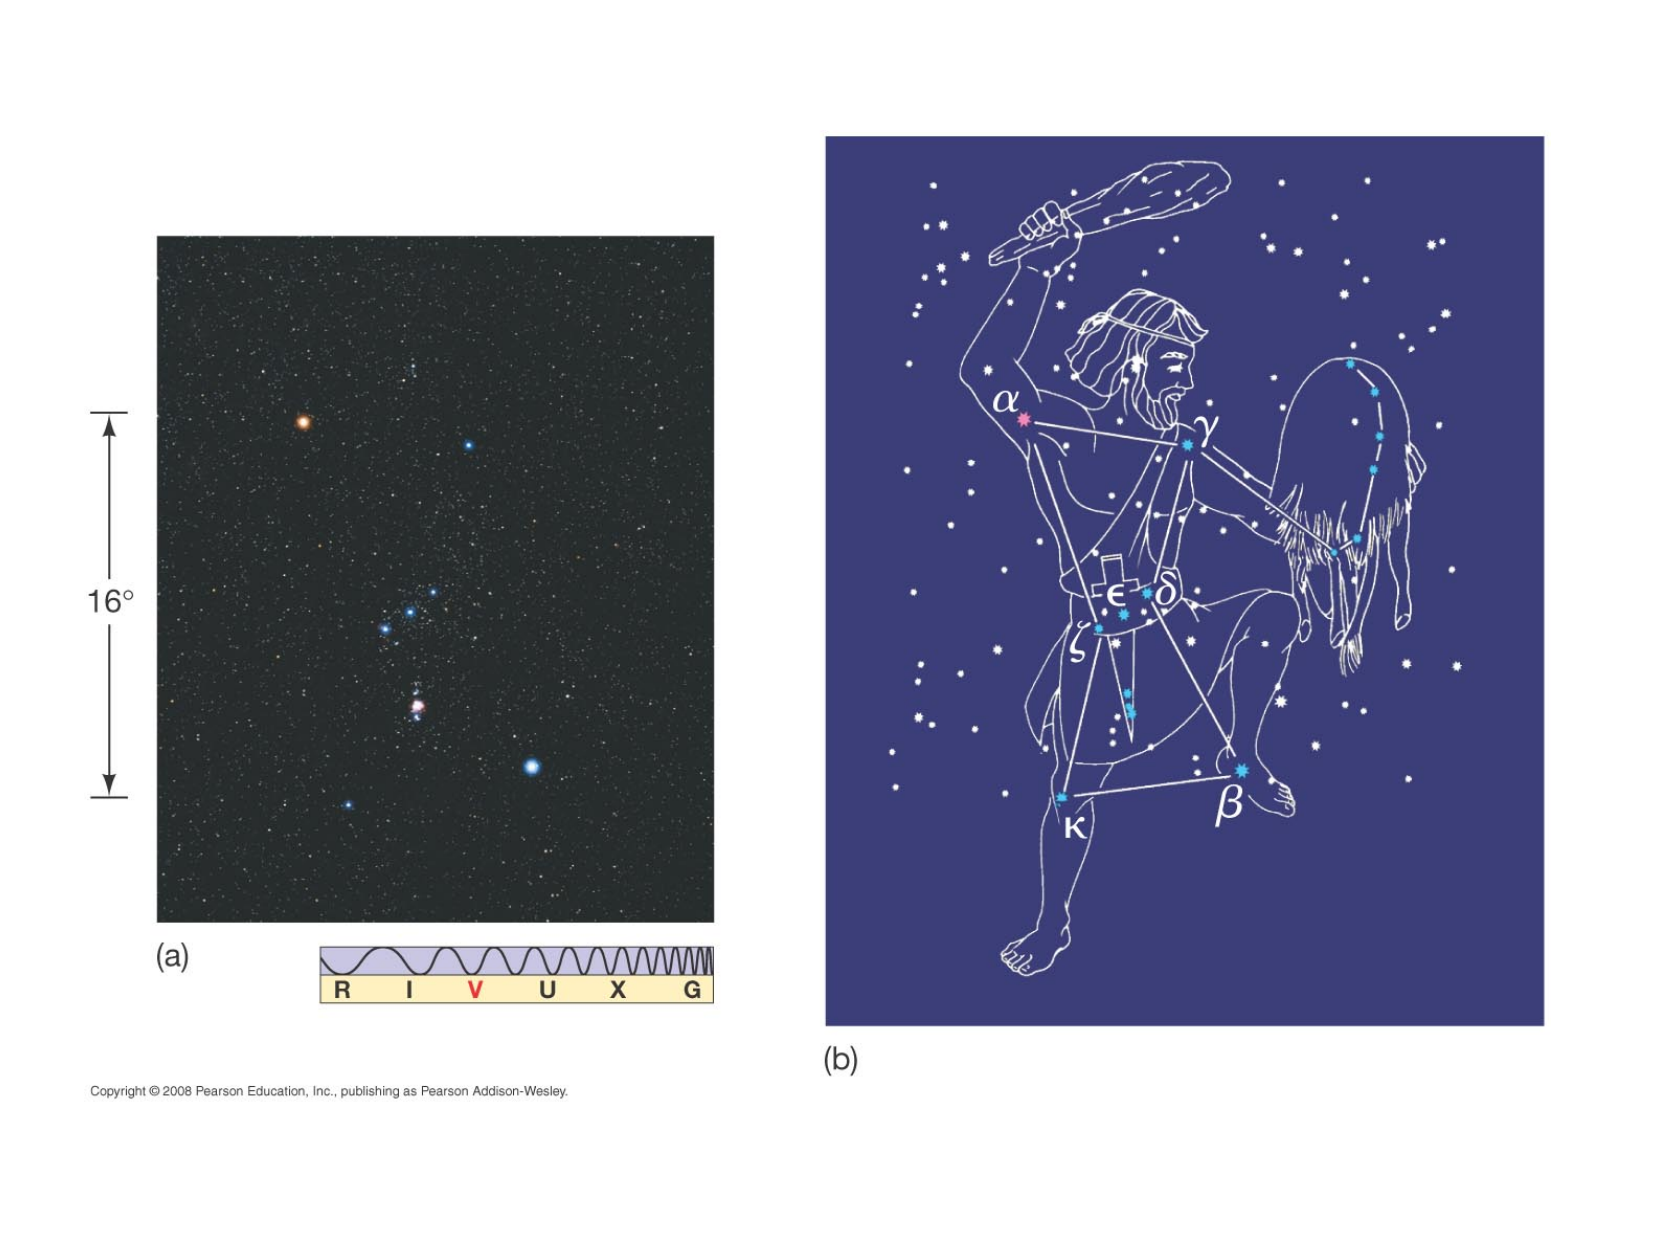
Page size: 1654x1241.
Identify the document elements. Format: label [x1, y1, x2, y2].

picture [84, 130, 1551, 1108]
